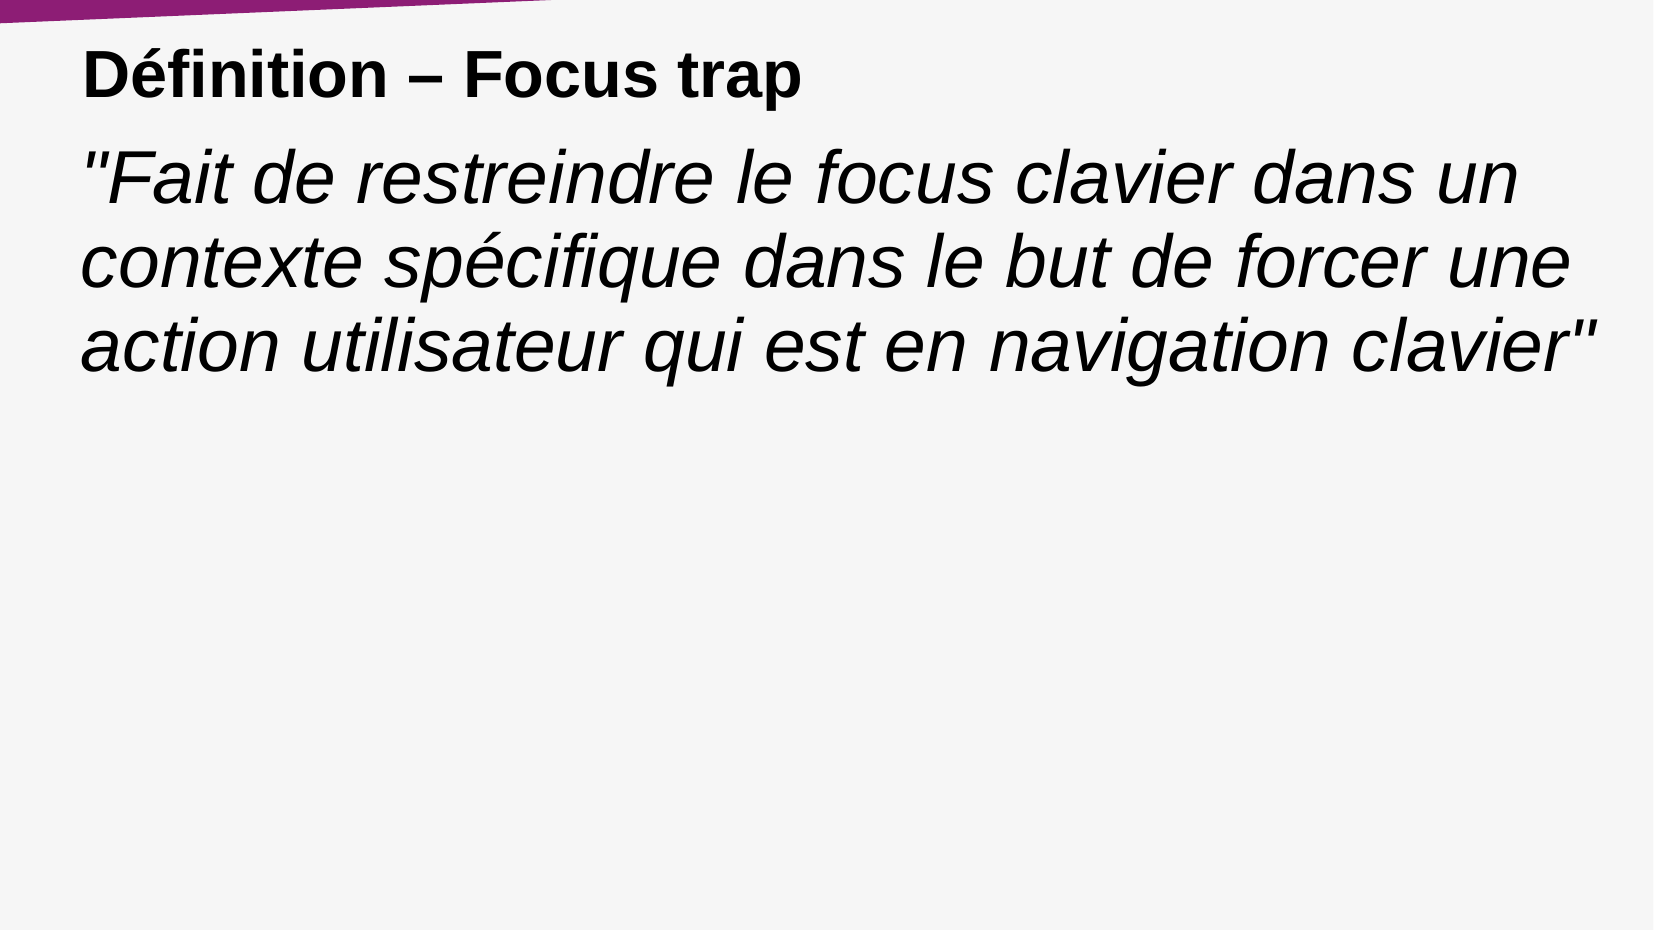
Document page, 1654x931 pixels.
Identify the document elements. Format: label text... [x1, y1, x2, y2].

list "Fait de restreindre le focus clavier dans un contexte spécifique dans le but de forcer une action utilisateur qui est en navigation clavier" [80, 135, 1620, 443]
title Définition – Focus trap [82, 37, 1571, 114]
text_box [0, 0, 552, 24]
